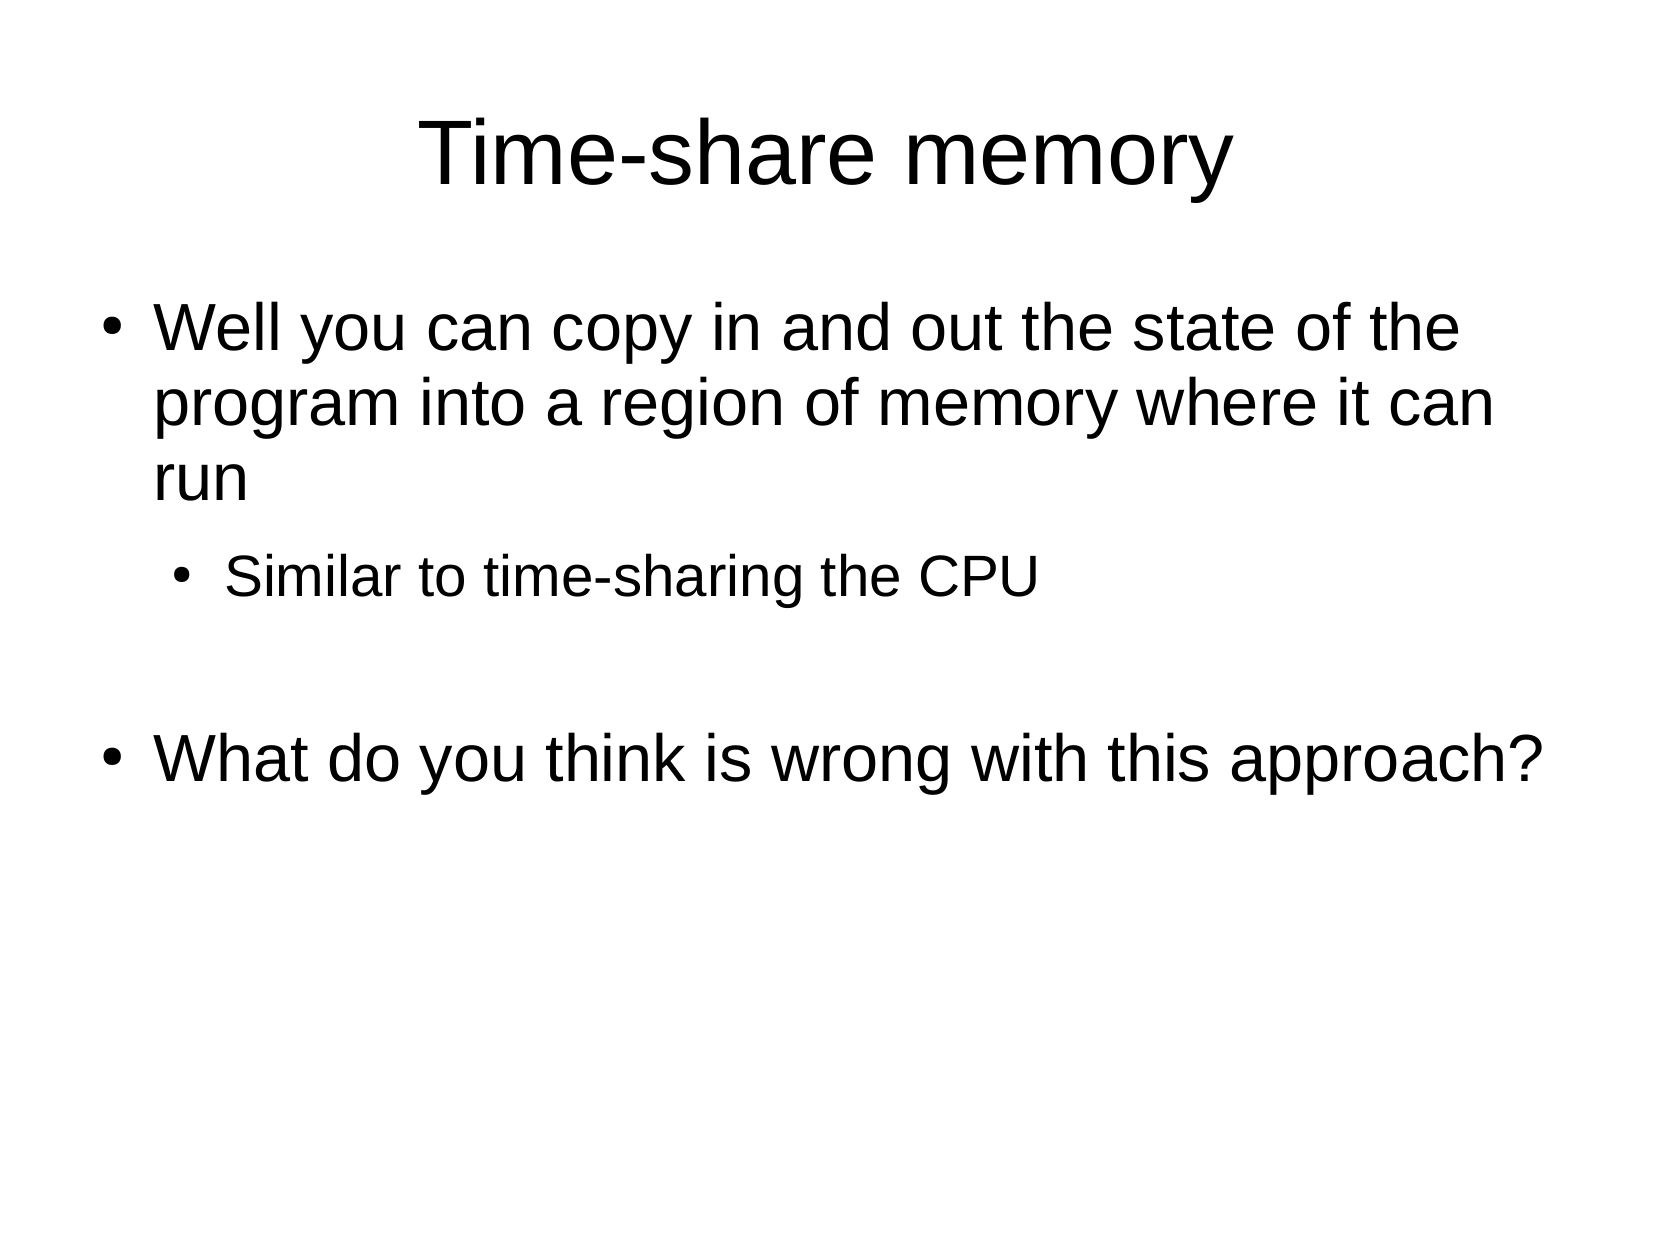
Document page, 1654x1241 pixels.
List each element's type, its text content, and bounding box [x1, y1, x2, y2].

title Time-share memory [82, 49, 1571, 257]
list Well you can copy in and out the state of the program into a region of memory where it can run Similar to time-sharing the CPU What do you think is wrong with this approach? [82, 290, 1571, 1010]
